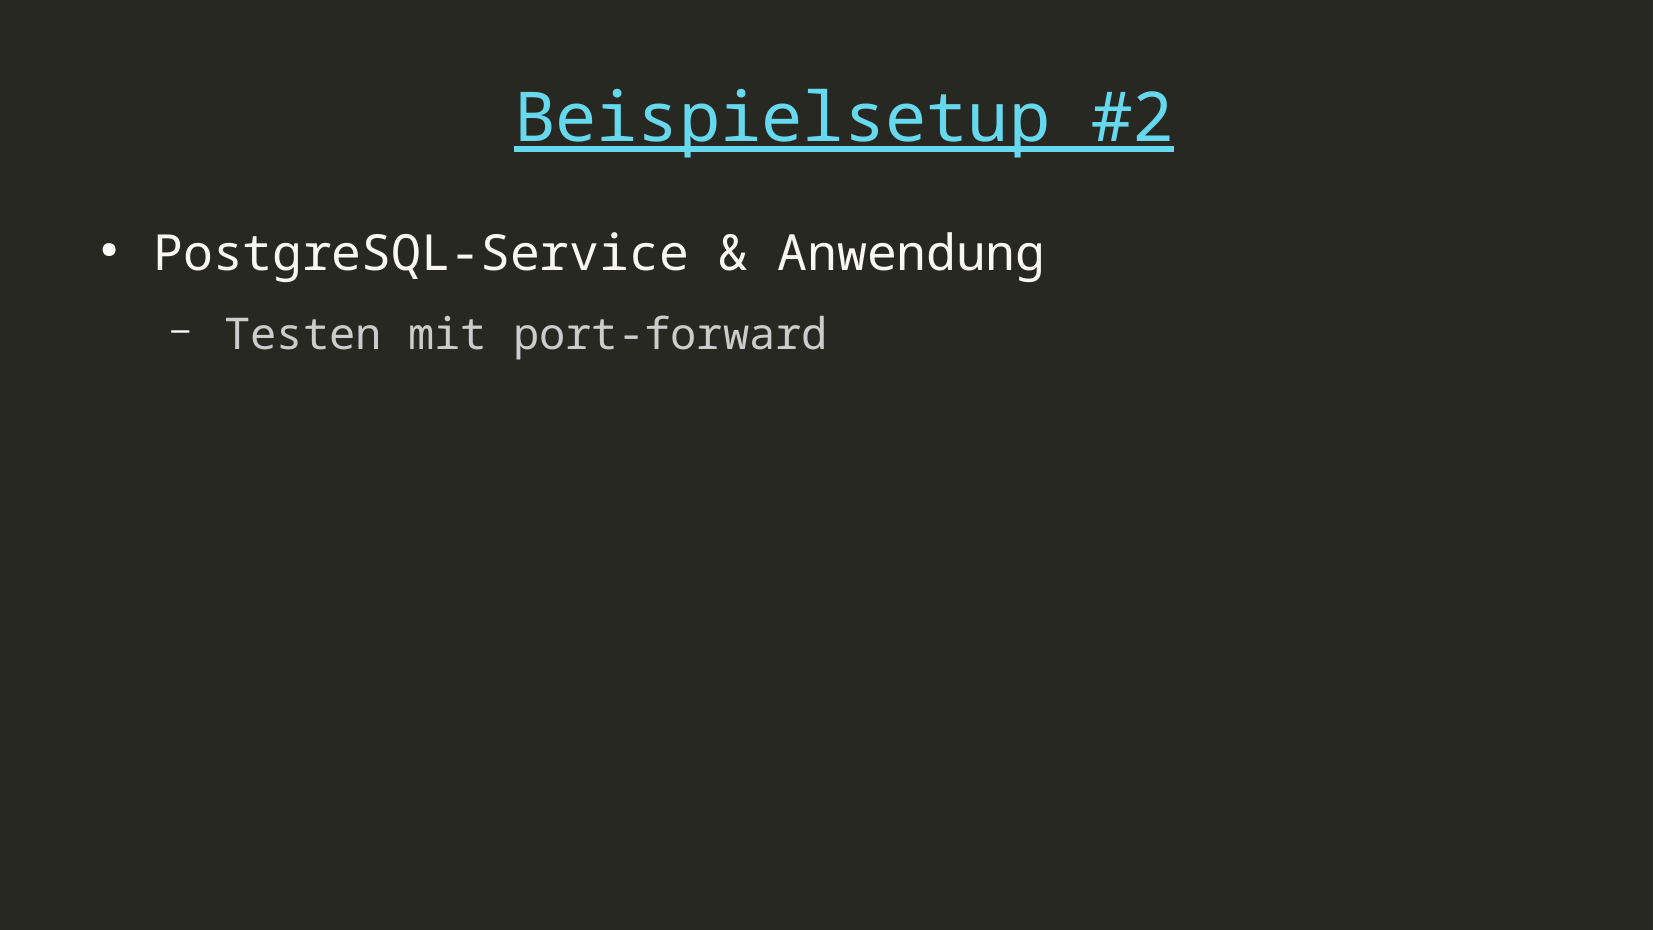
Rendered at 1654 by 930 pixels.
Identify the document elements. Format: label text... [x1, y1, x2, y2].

title Beispielsetup #2 [82, 36, 1571, 193]
list PostgreSQL-Service & Anwendung Testen mit port-forward [82, 217, 1571, 811]
